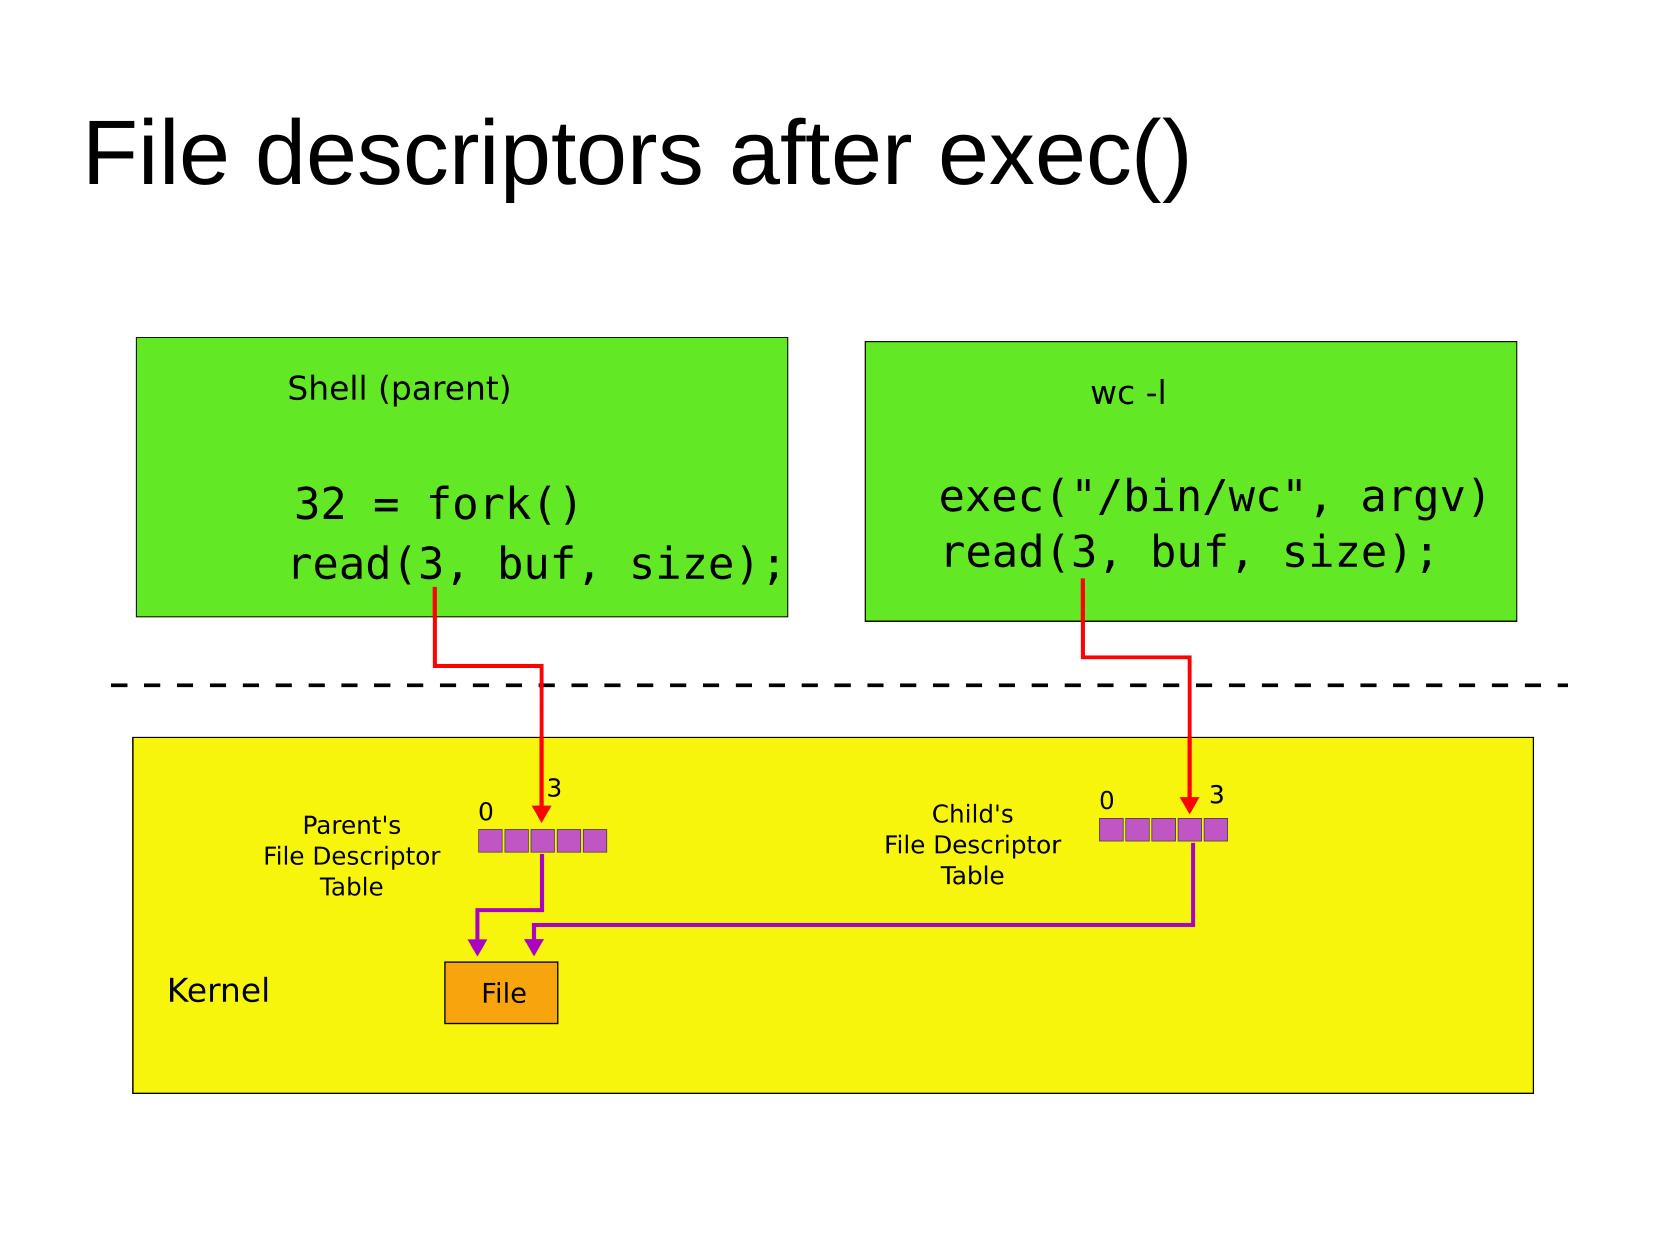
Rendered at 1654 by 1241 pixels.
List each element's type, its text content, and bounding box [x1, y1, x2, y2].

picture [111, 337, 1568, 1094]
title File descriptors after exec() [82, 49, 1538, 257]
